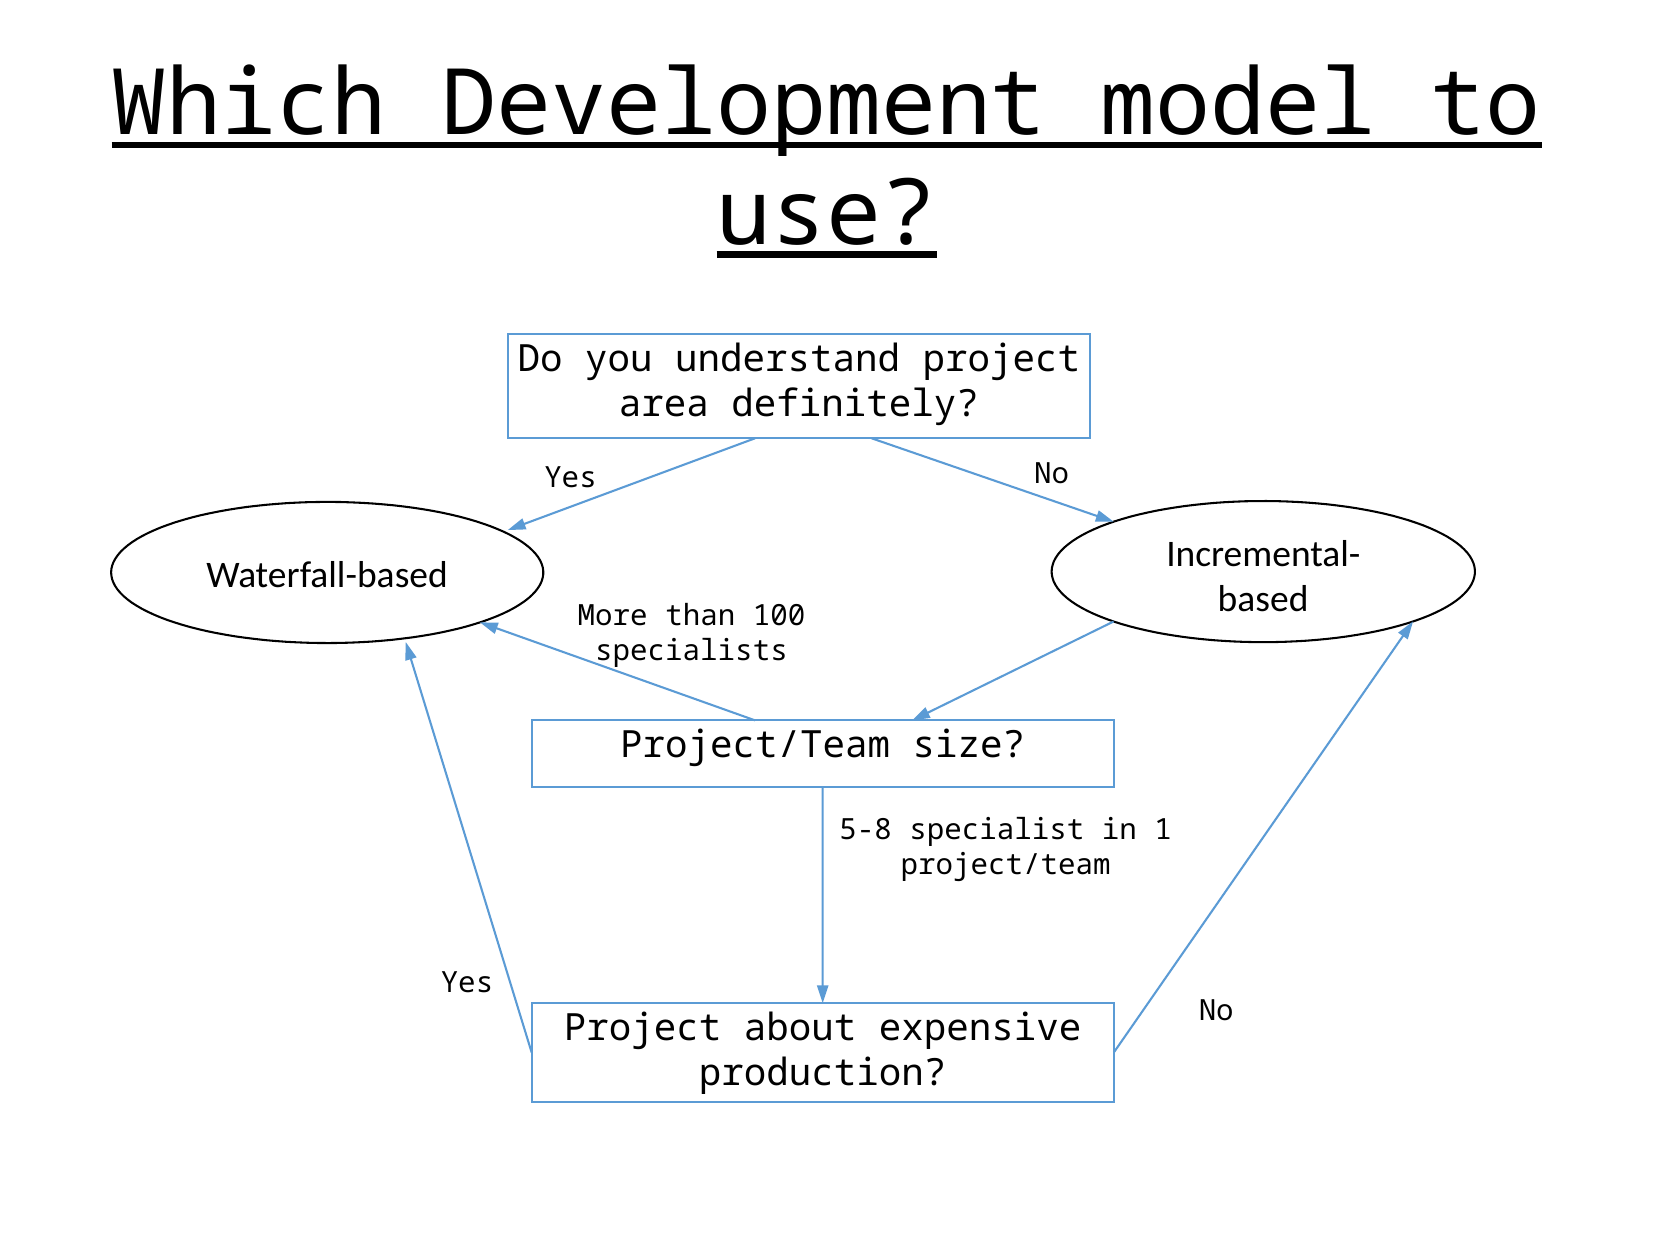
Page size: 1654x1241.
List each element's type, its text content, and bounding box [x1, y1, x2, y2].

text_box Yes [390, 963, 544, 1008]
text_box Project/Team size? [531, 720, 1114, 787]
text_box Waterfall-based [111, 501, 544, 644]
text_box 5-8 specialist in 1 project/team [821, 809, 1191, 889]
text_box No [1140, 991, 1293, 1036]
list Do you understand project area definitely? [507, 333, 1090, 439]
text_box Incremental-based [1051, 501, 1475, 643]
text_box More than 100 specialists [560, 596, 823, 675]
text_box Yes [494, 457, 648, 503]
text_box No [975, 454, 1129, 499]
text_box Project about expensive production? [531, 1002, 1114, 1103]
title Which Development model to use? [82, 41, 1571, 265]
